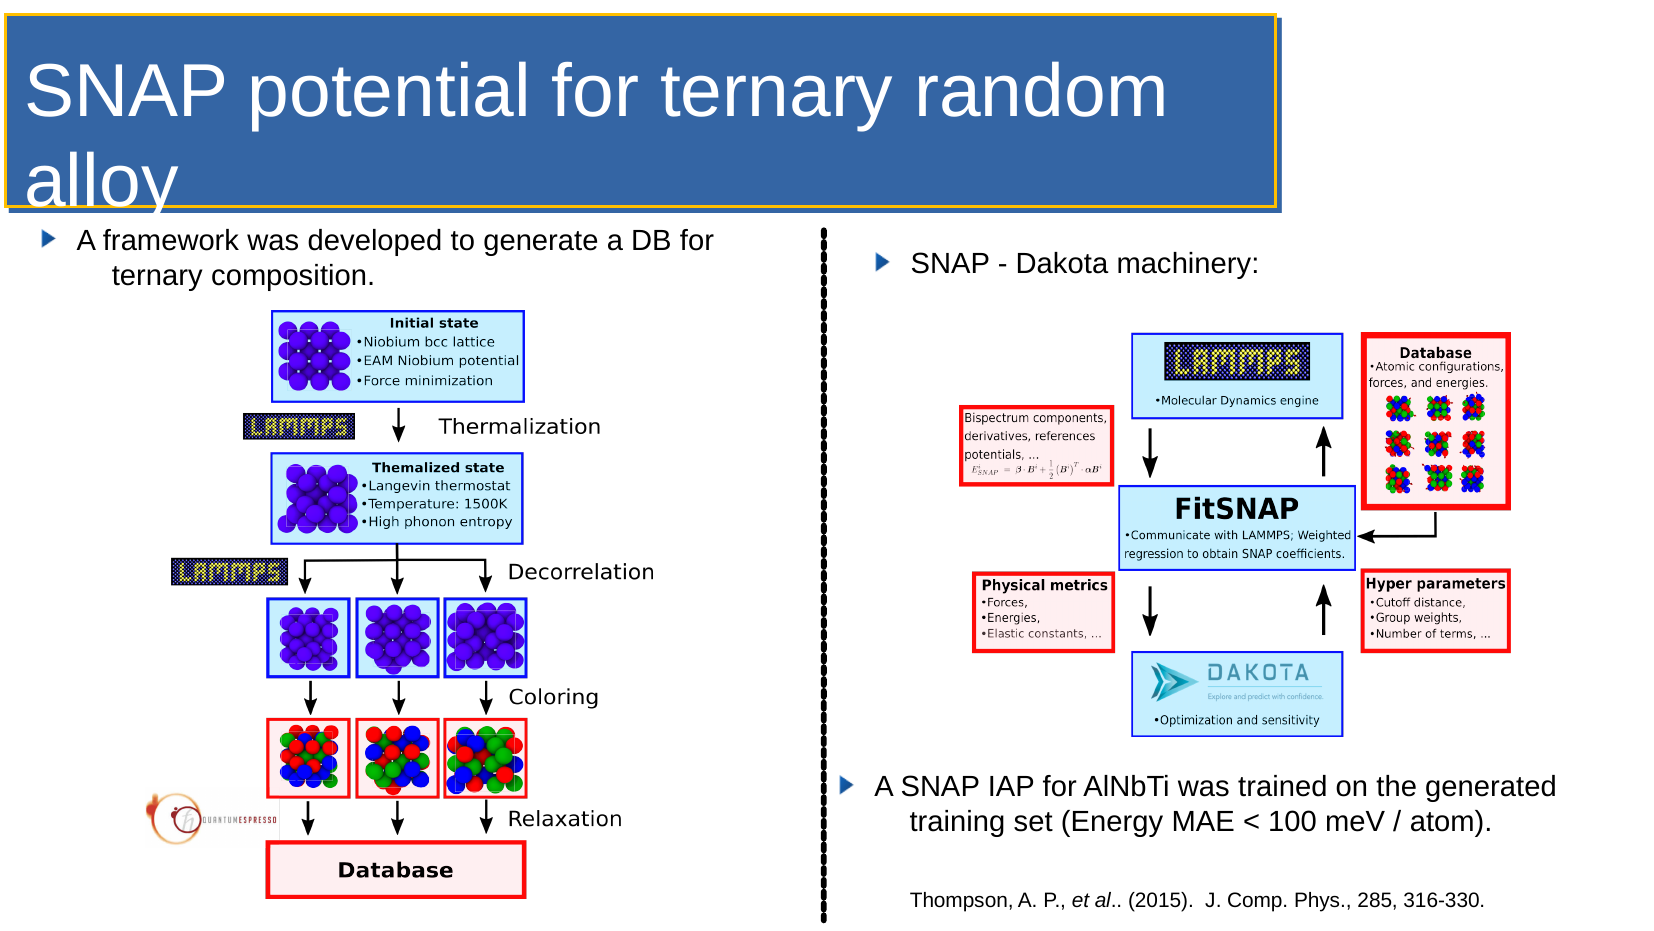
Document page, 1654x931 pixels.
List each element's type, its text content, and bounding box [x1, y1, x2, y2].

text_box A framework was developed to generate a DB for ternary composition. [26, 214, 741, 294]
text_box Thompson, A. P., et al.. (2015). J. Comp. Phys., 285, 316-330. [837, 880, 1559, 917]
picture [145, 310, 653, 899]
text_box SNAP potential for ternary random alloy [24, 41, 1249, 190]
picture [959, 332, 1511, 737]
text_box SNAP - Dakota machinery: [860, 237, 1610, 284]
text_box A SNAP IAP for AlNbTi was trained on the generated training set (Energy MAE < 100 meV / atom). [824, 760, 1642, 814]
